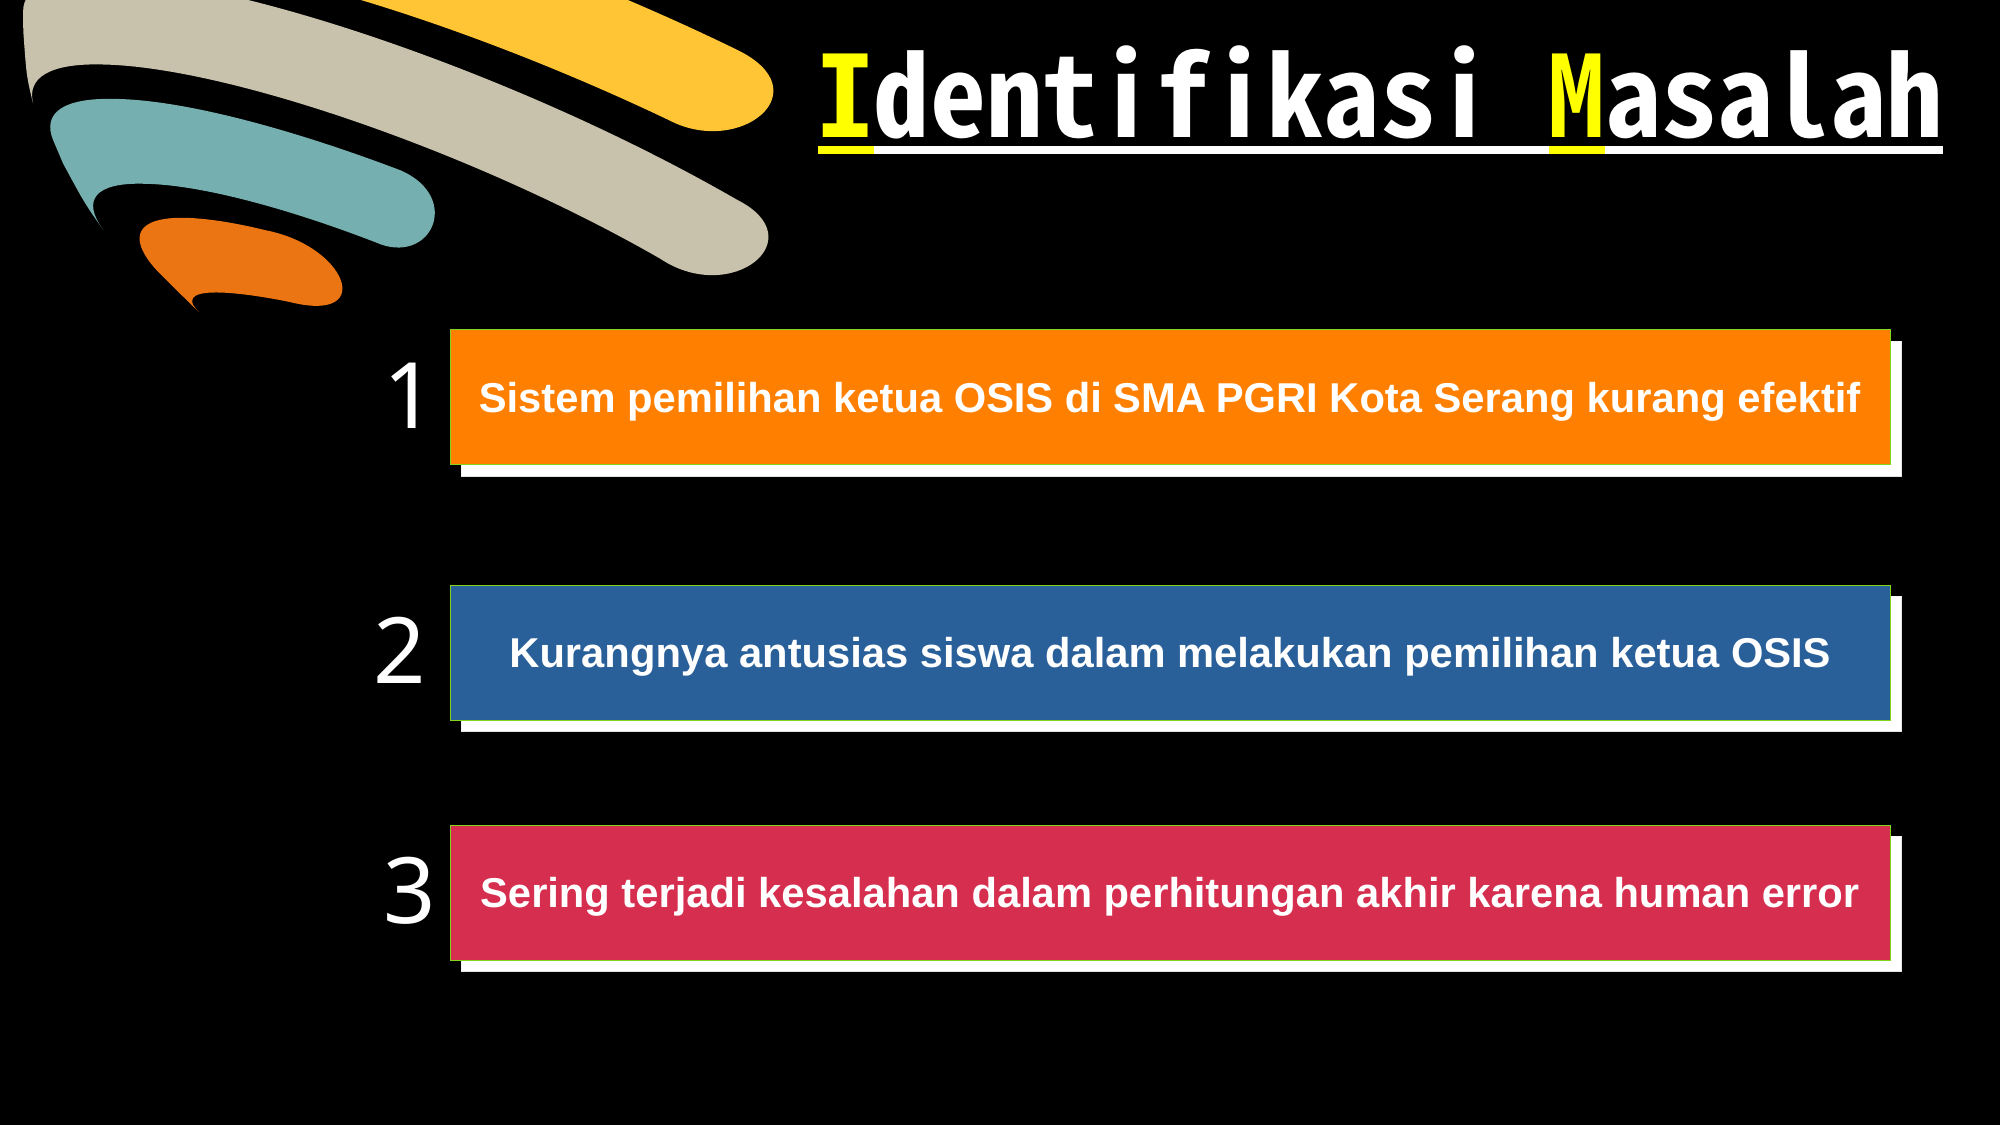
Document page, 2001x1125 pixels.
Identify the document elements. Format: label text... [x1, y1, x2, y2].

text_box 3 [368, 824, 451, 950]
text_box 2 [359, 584, 442, 710]
text_box Sistem pemilihan ketua OSIS di SMA PGRI Kota Serang kurang efektif [450, 329, 1891, 465]
text_box Kurangnya antusias siswa dalam melakukan pemilihan ketua OSIS [450, 585, 1891, 721]
text_box [23, 0, 769, 276]
text_box 1 [368, 329, 450, 455]
text_box [360, 0, 735, 132]
text_box [50, 98, 435, 248]
text_box [139, 217, 343, 312]
text_box Identifikasi Masalah [735, 17, 2000, 195]
text_box Sering terjadi kesalahan dalam perhitungan akhir karena human error [450, 825, 1891, 961]
